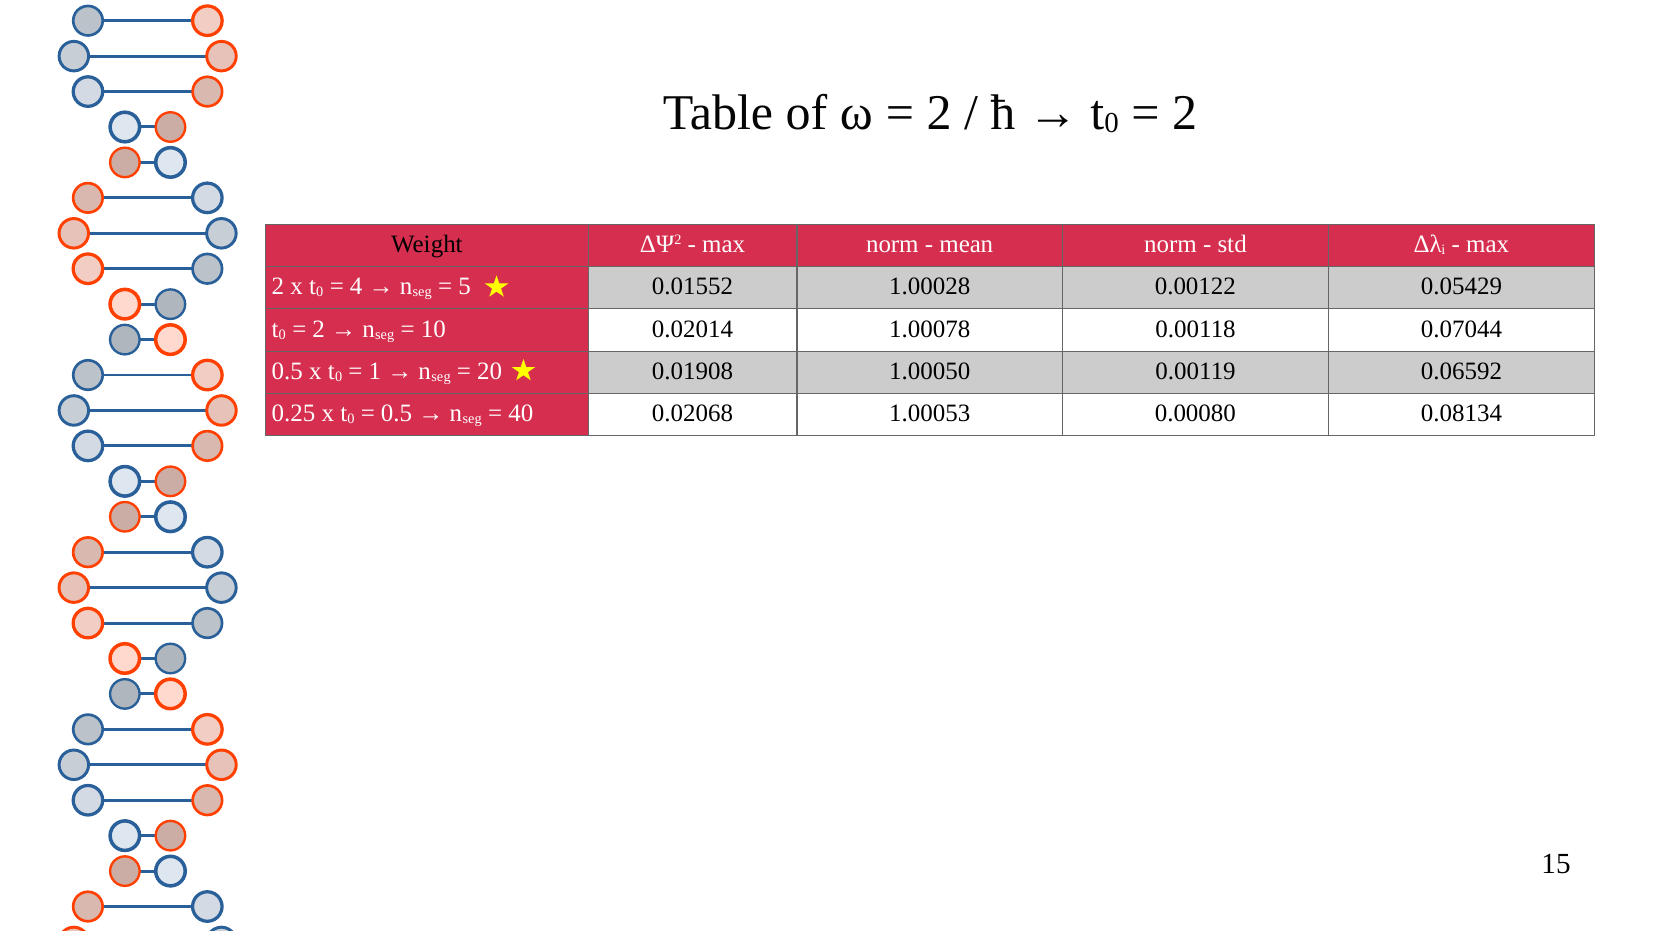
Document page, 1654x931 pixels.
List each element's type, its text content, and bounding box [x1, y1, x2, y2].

table_header Weight [266, 225, 588, 266]
text_box [511, 358, 536, 381]
table_cell 0.07044 [1329, 309, 1594, 351]
table_cell 0.02068 [589, 394, 796, 435]
table_cell 0.00118 [1063, 309, 1328, 351]
table_cell 0.25 x t0 = 0.5 → nseg = 40 [266, 394, 588, 435]
title Table of ω = 2 / ħ → t0 = 2 [265, 35, 1595, 189]
table_header ΔΨ2 - max [589, 225, 796, 266]
table_cell 1.00078 [798, 309, 1062, 351]
table_cell 0.08134 [1329, 394, 1594, 435]
table_cell 0.06592 [1329, 352, 1594, 393]
table_cell 0.05429 [1329, 267, 1594, 308]
table_cell 1.00028 [798, 267, 1062, 308]
table_cell 1.00053 [798, 394, 1062, 435]
table_cell 0.01552 [589, 267, 796, 308]
table_cell 0.01908 [589, 352, 796, 393]
table_cell 0.00080 [1063, 394, 1328, 435]
table_cell 0.00122 [1063, 267, 1328, 308]
table_cell 0.00119 [1063, 352, 1328, 393]
table_cell 0.02014 [589, 309, 796, 351]
text_box [484, 275, 509, 297]
table_cell 1.00050 [798, 352, 1062, 393]
table_cell t0 = 2 → nseg = 10 [266, 309, 588, 351]
table_cell 2 x t0 = 4 → nseg = 5 [266, 267, 588, 308]
table_header norm - mean [798, 225, 1062, 266]
table_cell 0.5 x t0 = 1 → nseg = 20 [266, 352, 588, 393]
table_header Δλi - max [1329, 225, 1594, 266]
table_header norm - std [1063, 225, 1328, 266]
